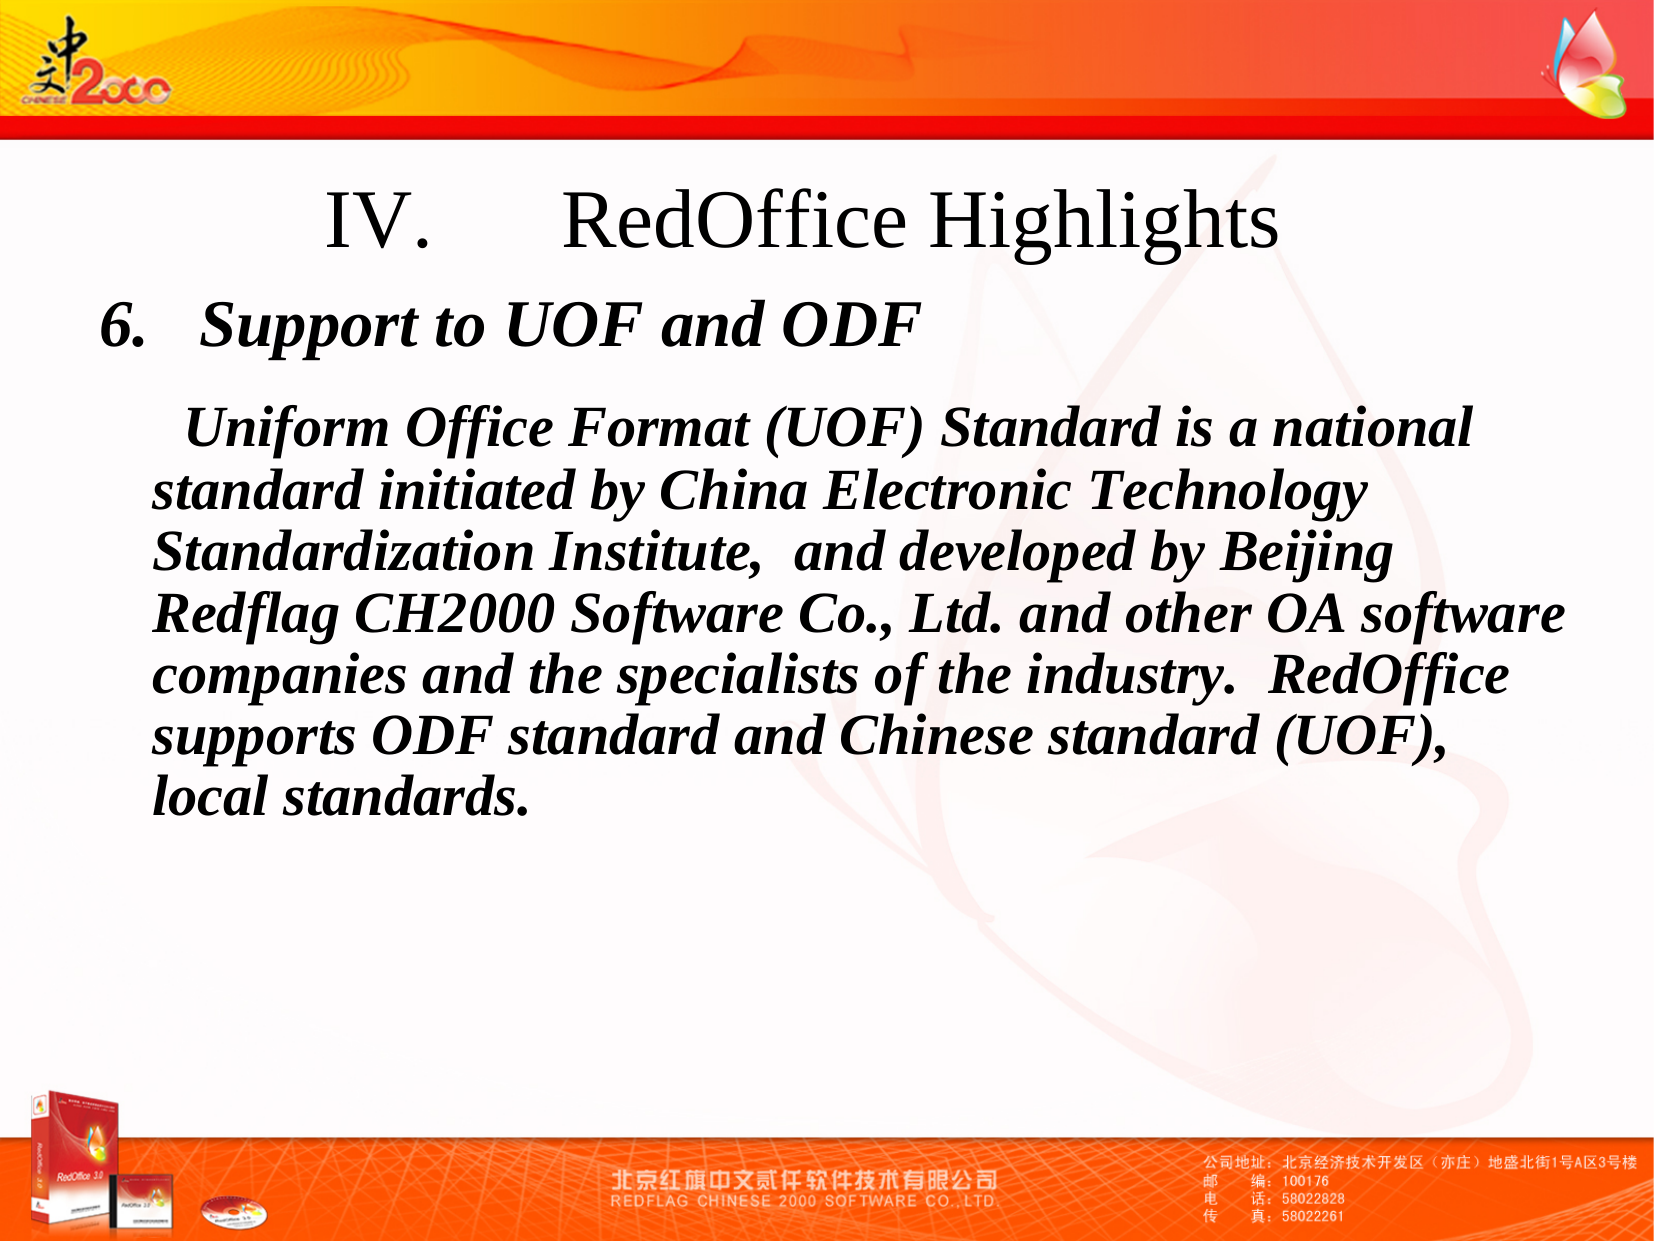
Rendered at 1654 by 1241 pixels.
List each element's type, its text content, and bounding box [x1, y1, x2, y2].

title IV. RedOffice Highlights [59, 173, 1548, 270]
list 6. Support to UOF and ODF Uniform Office Format (UOF) Standard is a national standard initiated by China Electronic Technology Standardization Institute, and developed by Beijing Redflag CH2000 Software Co., Ltd. and other OA software companies and the specialists of the industry. RedOffice supports ODF standard and Chinese standard (UOF), local standards. [82, 290, 1571, 1241]
picture [0, 0, 1654, 1241]
